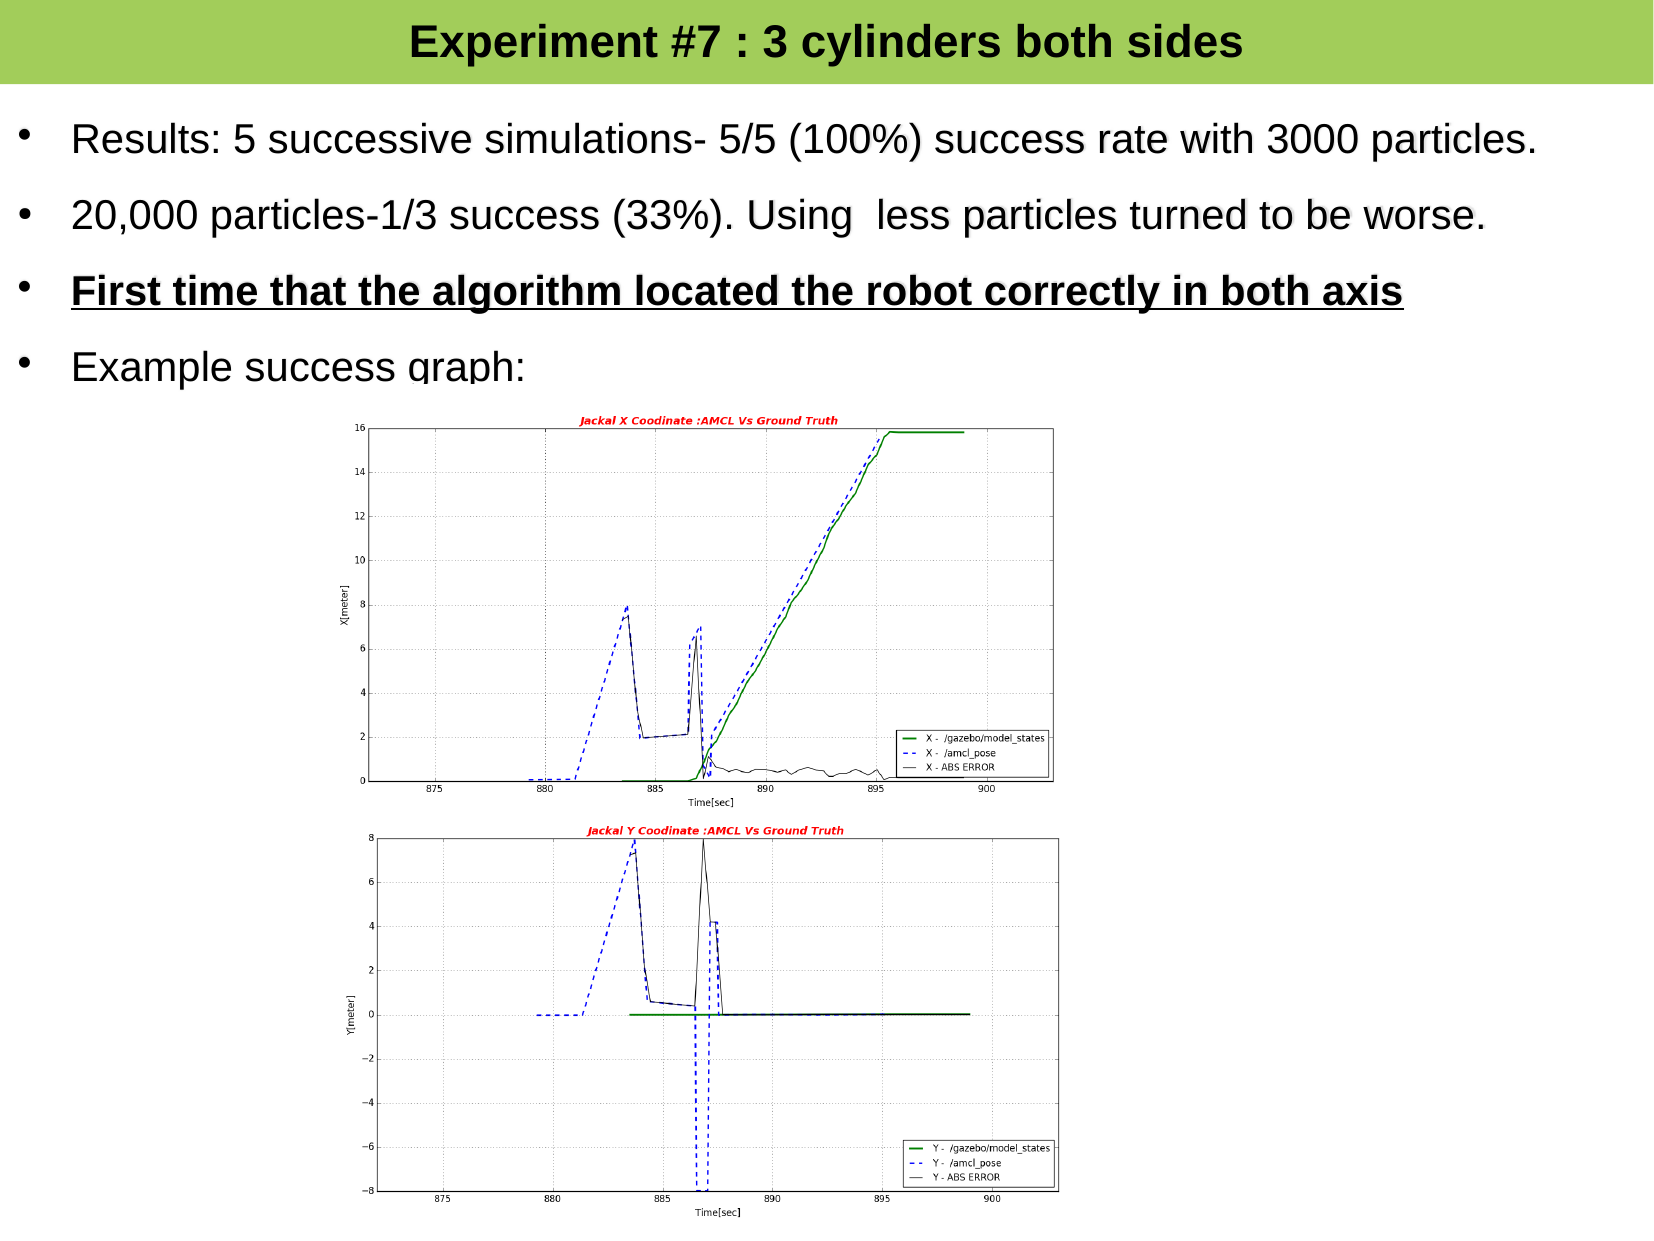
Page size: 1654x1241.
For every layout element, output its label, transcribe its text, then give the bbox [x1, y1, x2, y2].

title Experiment #7 : 3 cylinders both sides [0, 0, 1654, 85]
picture [258, 384, 1146, 1235]
list Results: 5 successive simulations- 5/5 (100%) success rate with 3000 particles. 20,000 particles-1/3 success (33%). Using less particles turned to be worse. First time that the algorithm located the robot correctly in both axis Example success graph: [0, 115, 1654, 1241]
